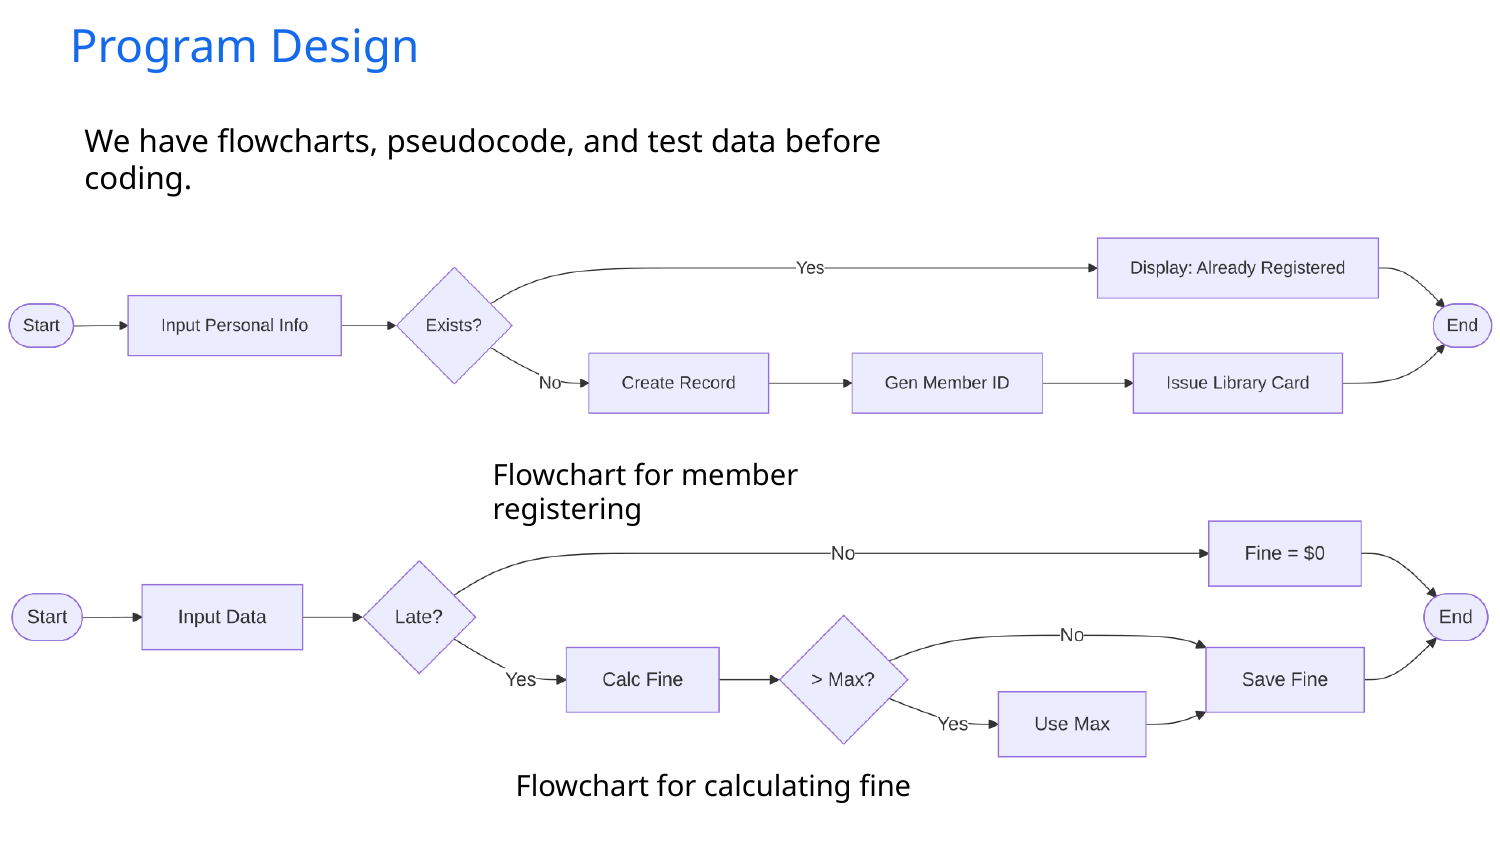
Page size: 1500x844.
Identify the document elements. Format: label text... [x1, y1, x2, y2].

picture [524, 512, 533, 517]
picture [0, 229, 1500, 422]
picture [2, 511, 1497, 766]
picture [628, 512, 637, 517]
text_box Flowchart for calculating fine [500, 752, 985, 824]
text_box We have flowcharts, pseudocode, and test data before coding. [69, 106, 953, 201]
text_box Flowchart for member registering [477, 440, 962, 512]
title Program Design [54, 2, 1446, 173]
